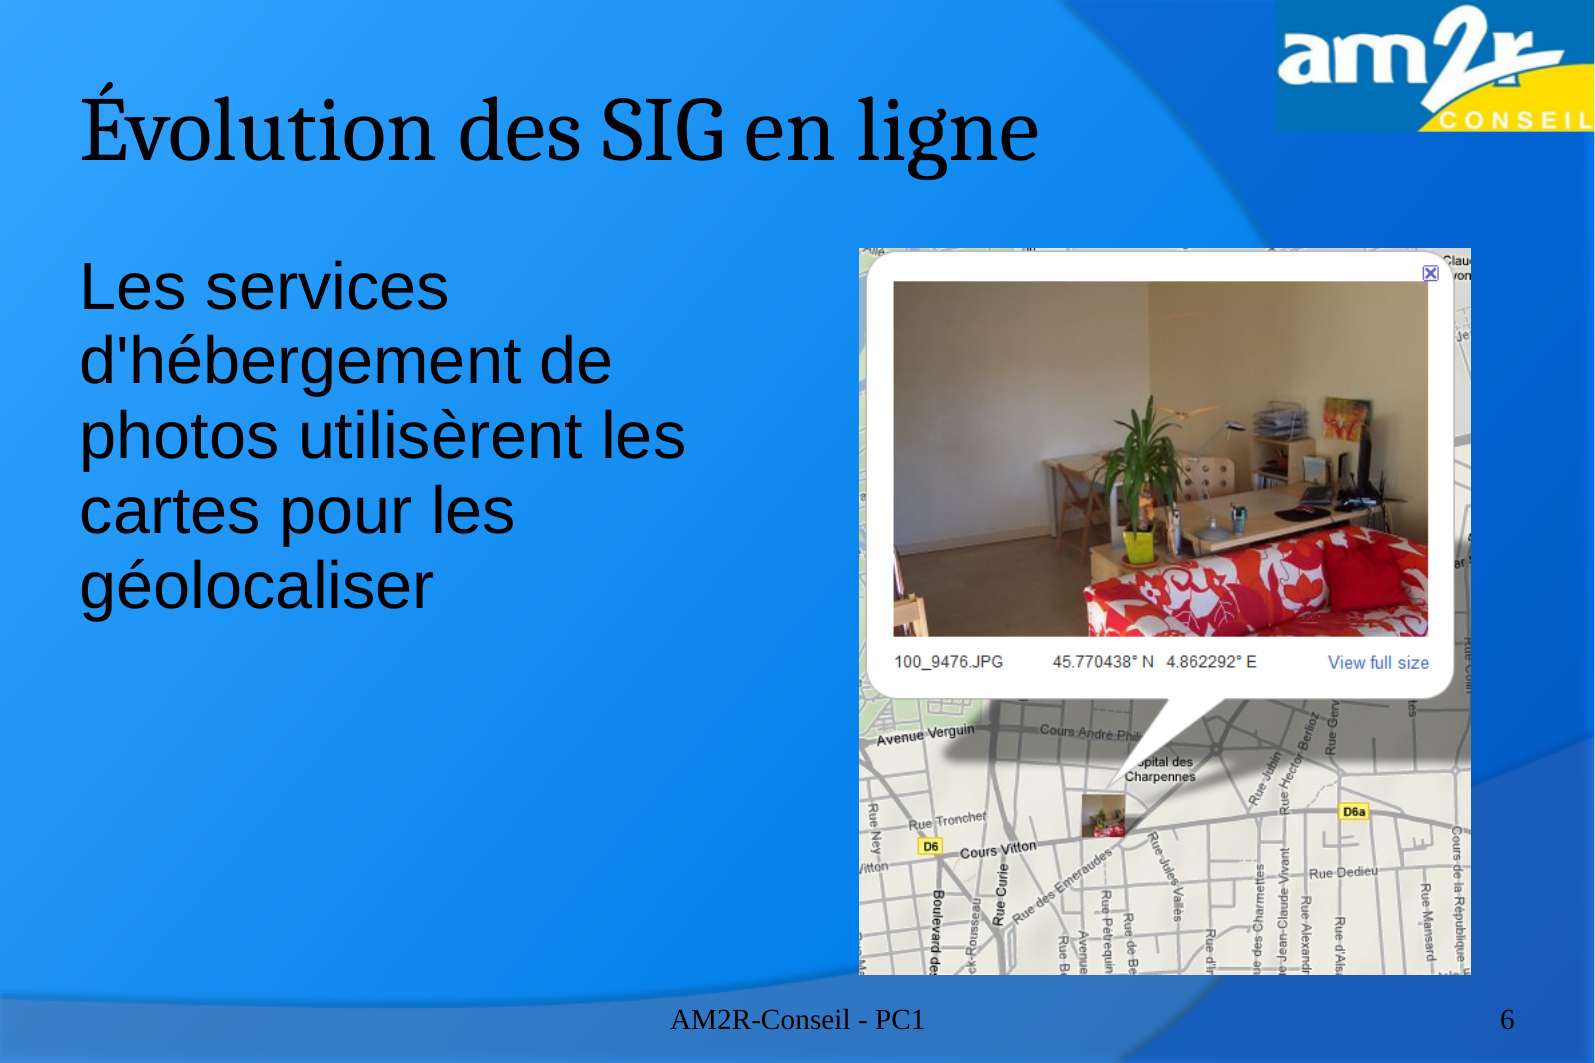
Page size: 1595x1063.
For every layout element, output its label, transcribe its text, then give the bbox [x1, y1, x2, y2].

picture [0, 0, 1595, 1063]
title Évolution des SIG en ligne [79, 42, 1152, 220]
list Les services d'hébergement de photos utilisèrent les cartes pour les géolocaliser [79, 248, 780, 975]
